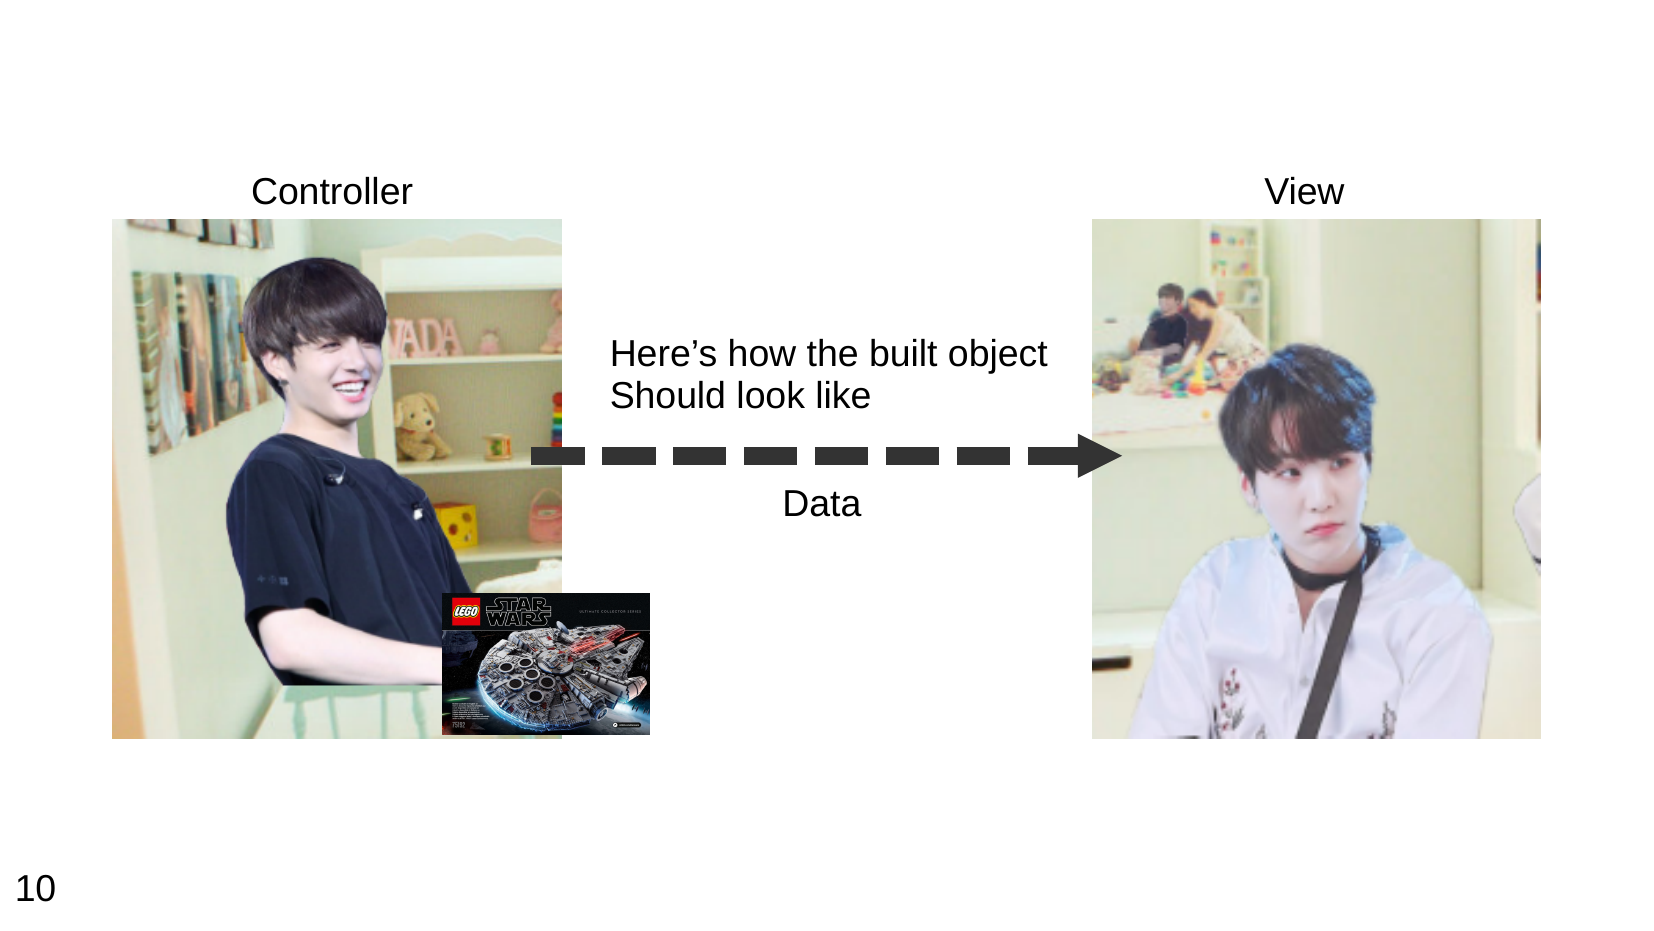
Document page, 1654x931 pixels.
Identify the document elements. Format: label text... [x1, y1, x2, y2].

text_box <number> [0, 860, 201, 931]
text_box Here’s how the built object Should look like [595, 324, 1063, 424]
picture [112, 219, 650, 768]
picture [1092, 219, 1541, 739]
text_box View [1249, 162, 1360, 220]
text_box Data [767, 474, 937, 532]
text_box Controller [236, 162, 428, 220]
